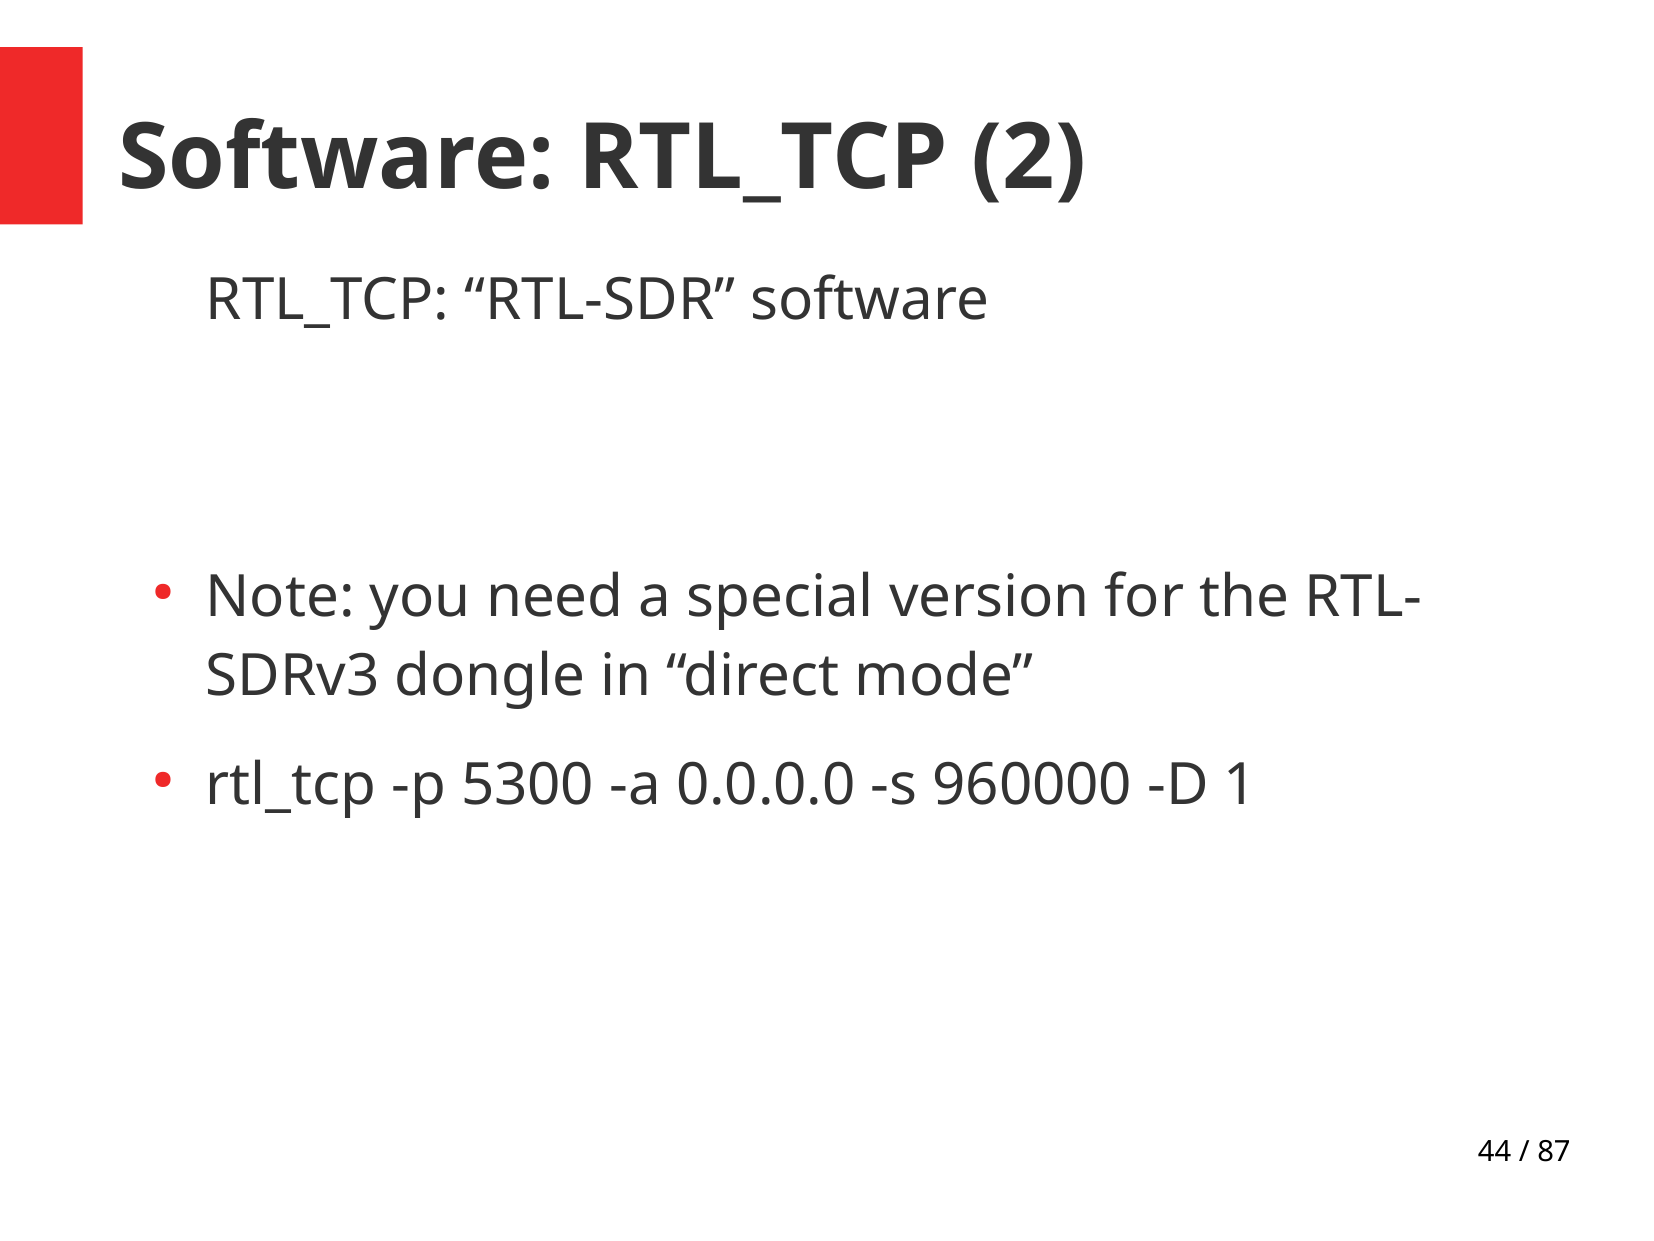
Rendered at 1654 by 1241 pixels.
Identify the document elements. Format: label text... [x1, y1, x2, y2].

title Software: RTL_TCP (2) [118, 49, 1571, 257]
list RTL_TCP: “RTL-SDR” software Note: you need a special version for the RTL-SDRv3 dongle in “direct mode” rtl_tcp -p 5300 -a 0.0.0.0 -s 960000 -D 1 [135, 257, 1553, 1218]
text_box [813, 603, 849, 642]
